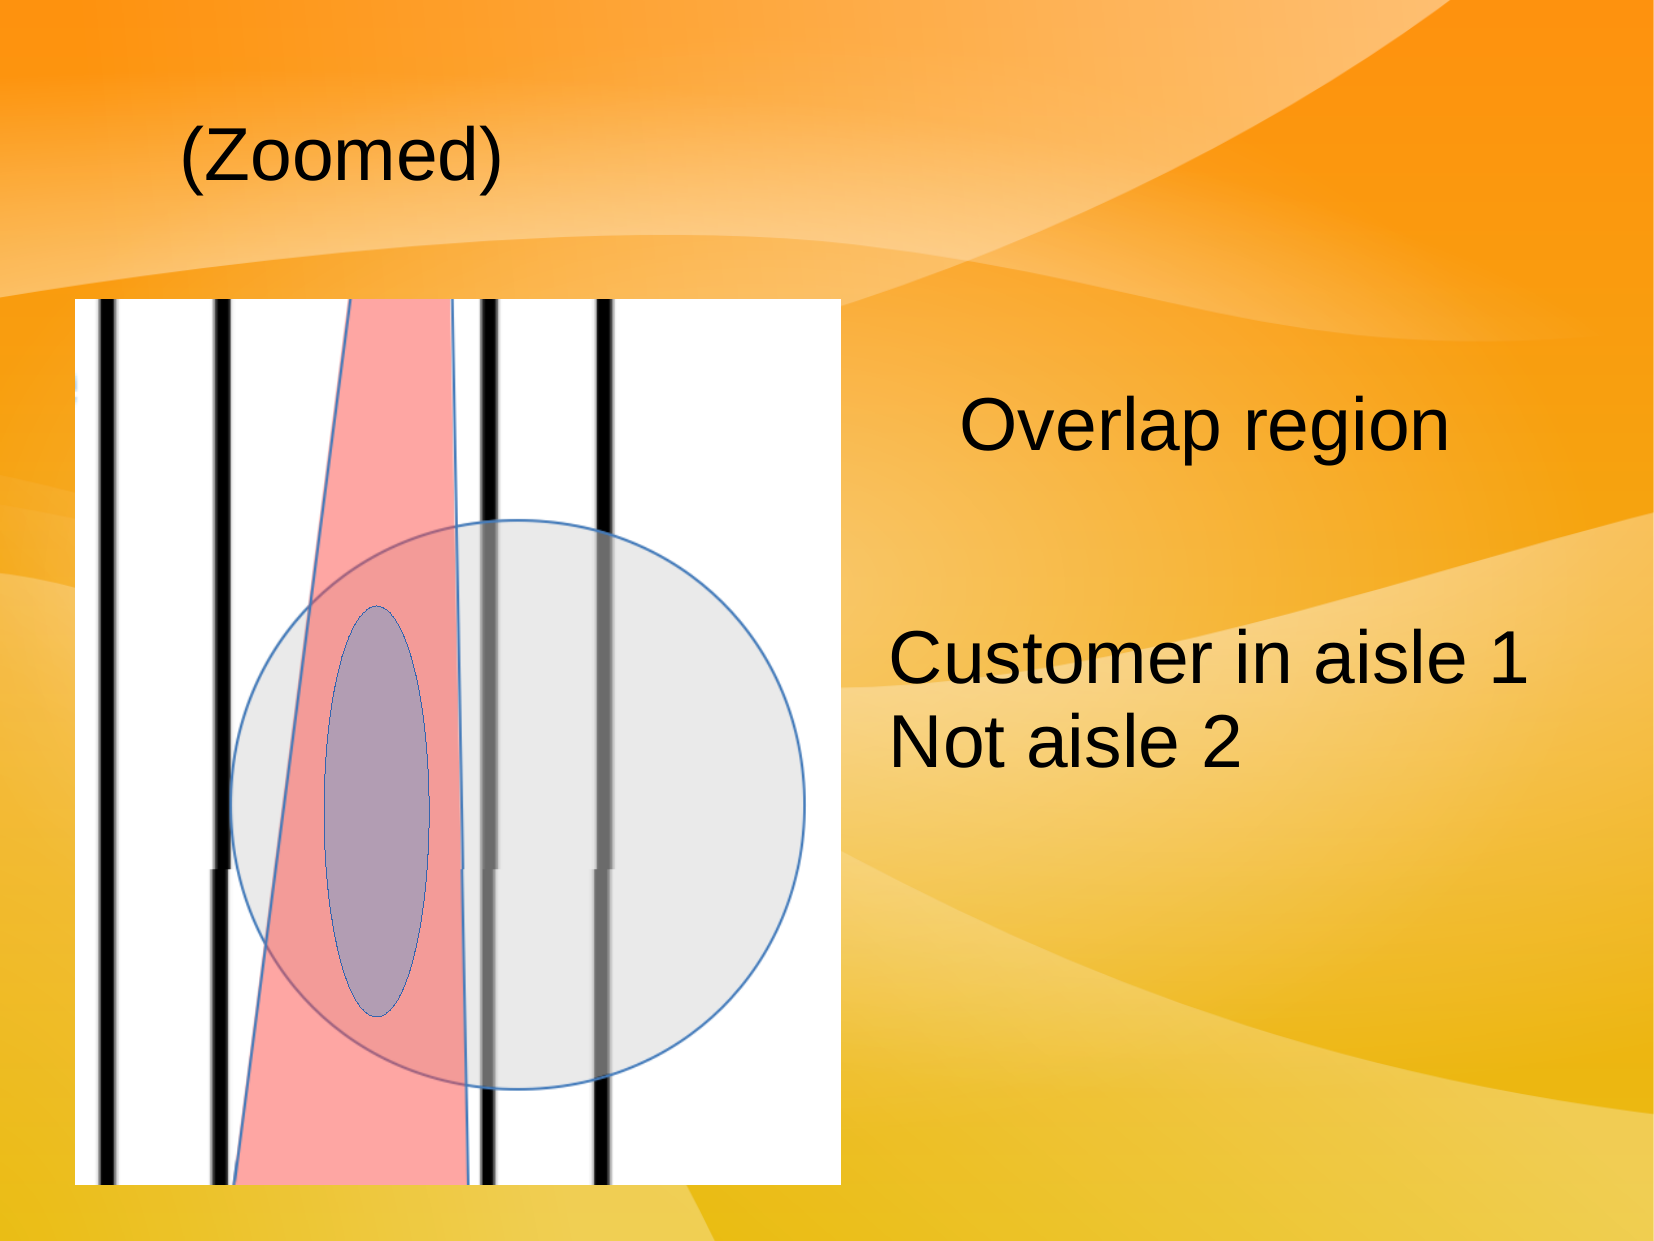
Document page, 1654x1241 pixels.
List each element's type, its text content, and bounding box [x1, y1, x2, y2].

picture [0, 0, 1654, 1241]
text_box Overlap region [945, 375, 1467, 474]
text_box [324, 605, 430, 1017]
text_box (Zoomed) [165, 105, 520, 204]
text_box Customer in aisle 1 Not aisle 2 [874, 608, 1546, 791]
